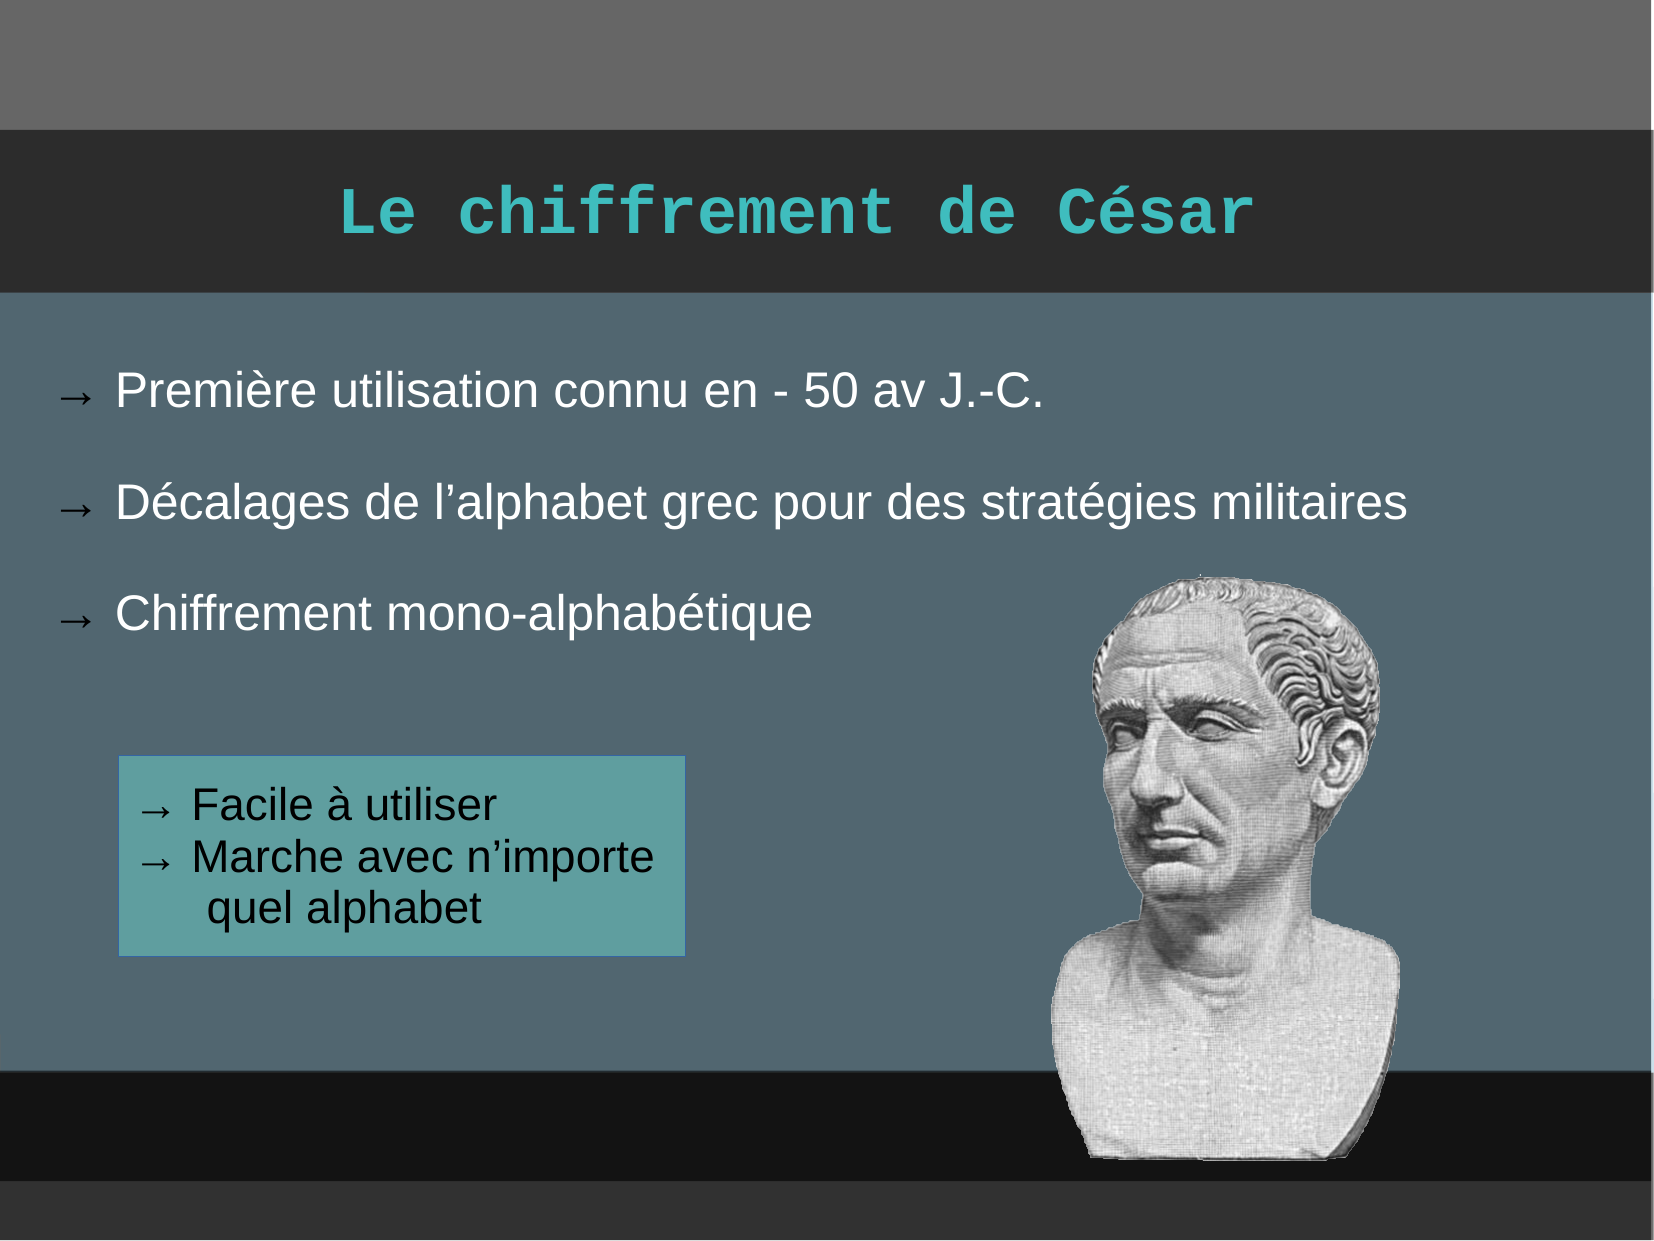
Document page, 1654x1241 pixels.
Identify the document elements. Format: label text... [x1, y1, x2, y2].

text_box [0, 0, 1654, 1241]
text_box → Première utilisation connu en - 50 av J.-C. → Décalages de l’alphabet grec pour des stratégies militaires → Chiffrement mono-alphabétique [50, 307, 1560, 697]
picture [1039, 566, 1412, 1170]
title Le chiffrement de César [94, 111, 1500, 307]
text_box → Facile à utiliser → Marche avec n’importe quel alphabet [118, 755, 686, 957]
